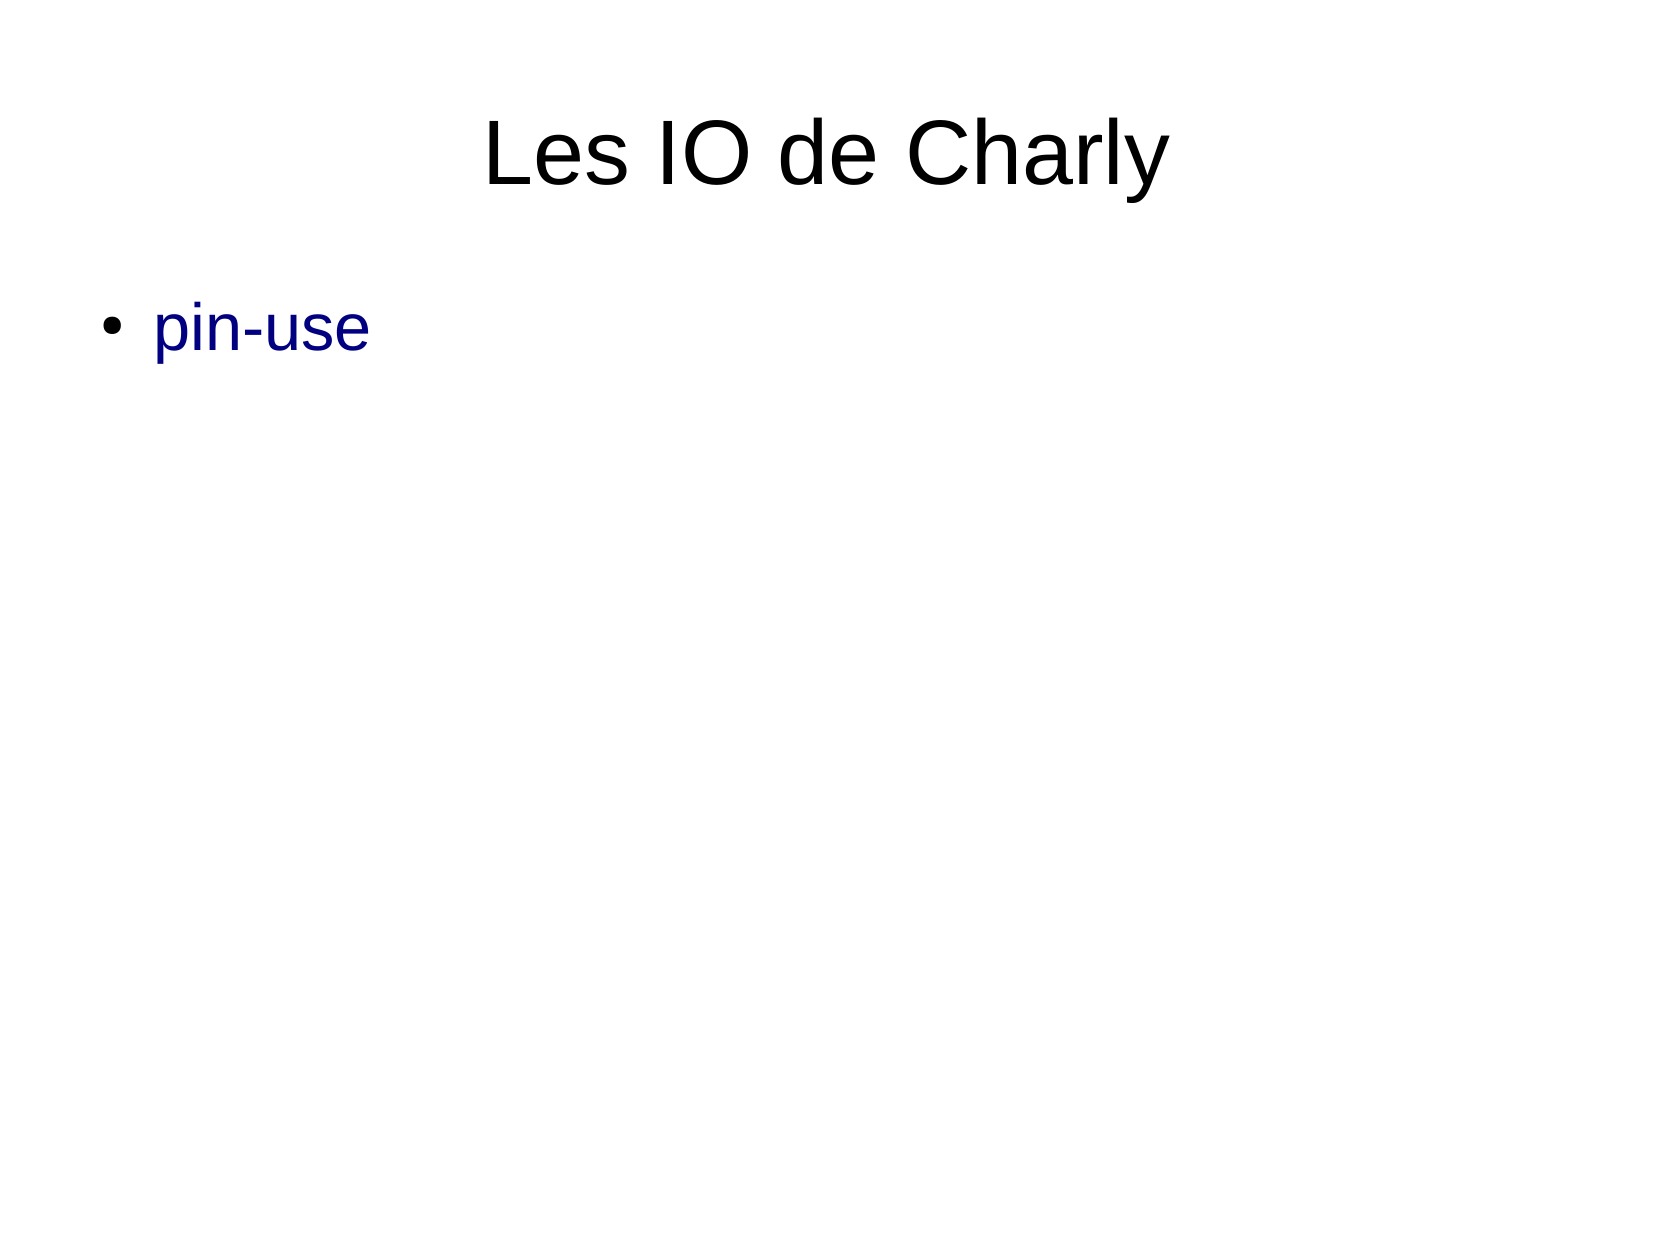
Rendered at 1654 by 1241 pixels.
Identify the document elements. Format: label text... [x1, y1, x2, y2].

title Les IO de Charly [82, 49, 1571, 257]
list pin-use [82, 290, 1571, 1010]
